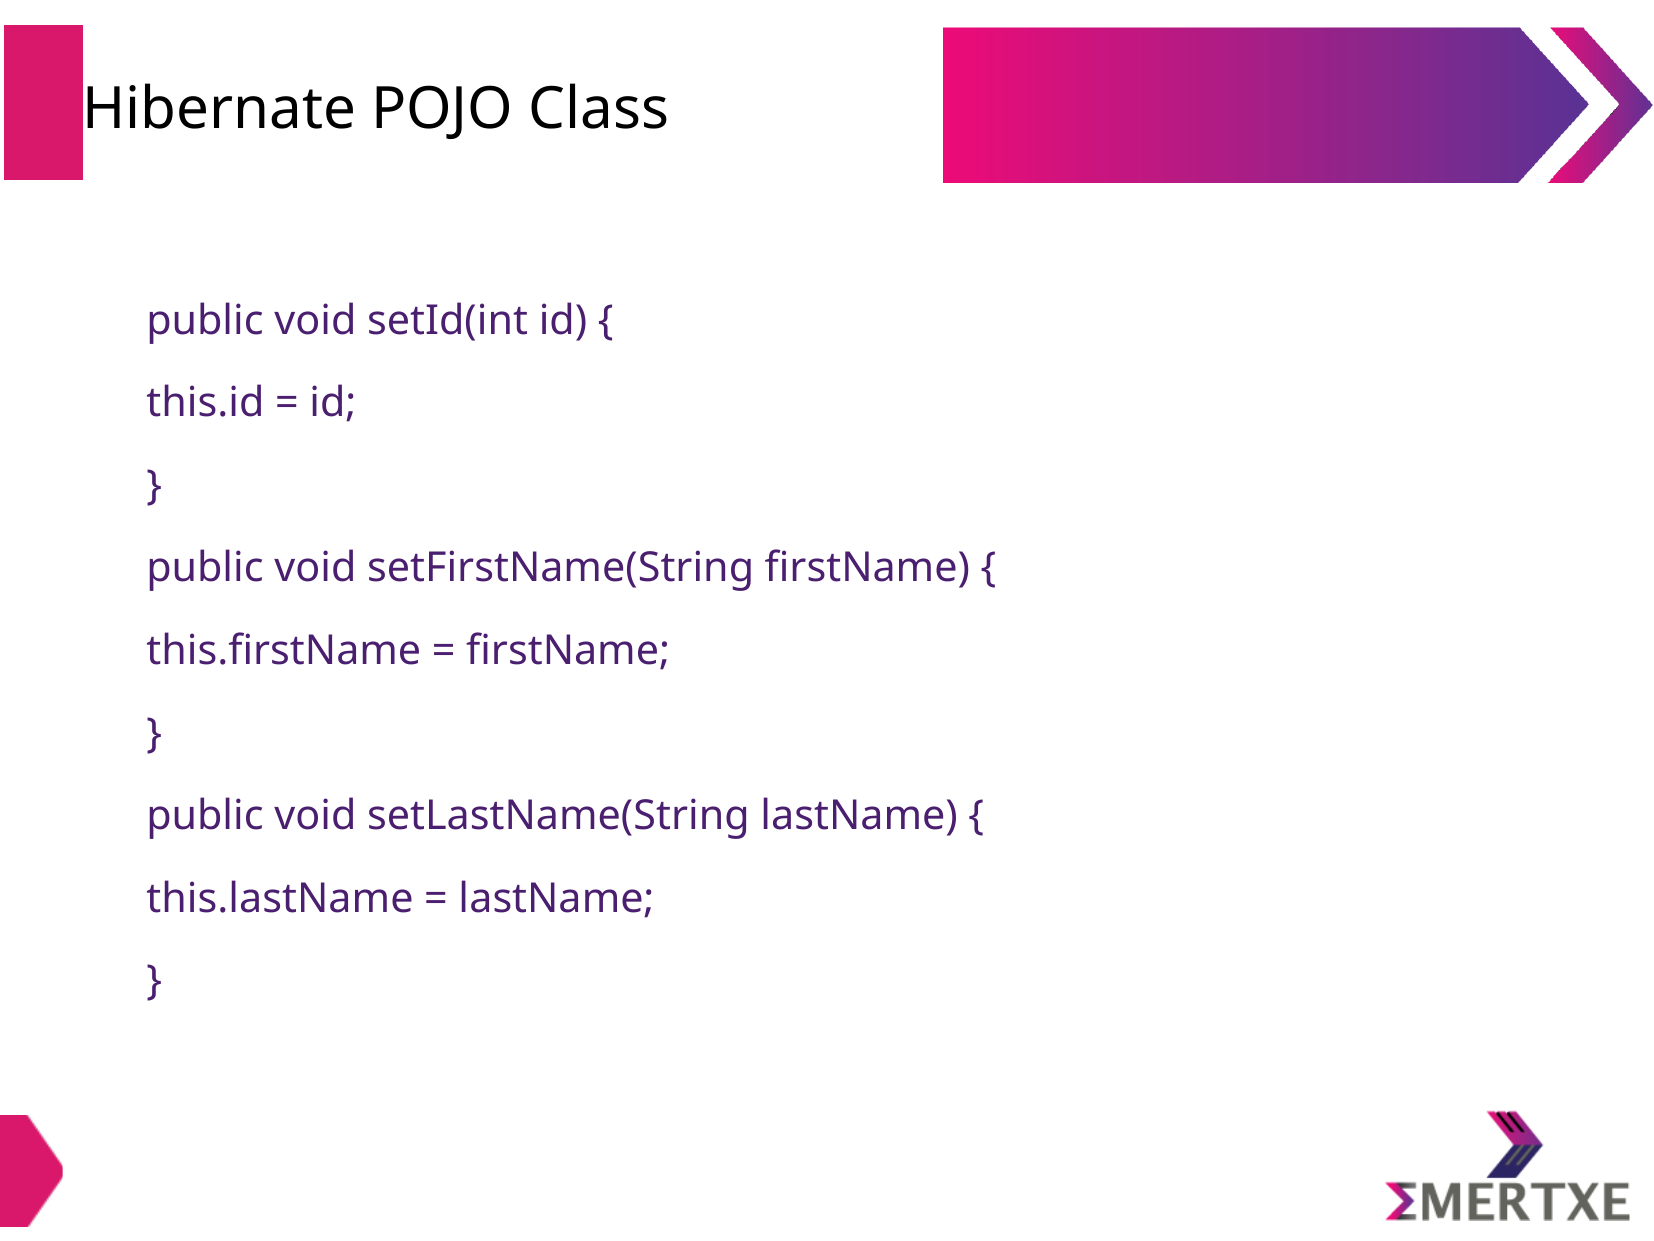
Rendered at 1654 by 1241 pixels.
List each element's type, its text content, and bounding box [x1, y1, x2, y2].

title Hibernate POJO Class [82, 2, 1571, 210]
picture [1571, 27, 1653, 183]
list public void setId(int id) { this.id = id; } public void setFirstName(String firstName) { this.firstName = firstName; } public void setLastName(String lastName) { this.lastName = lastName; } [82, 290, 1571, 1010]
picture [1385, 1107, 1631, 1221]
